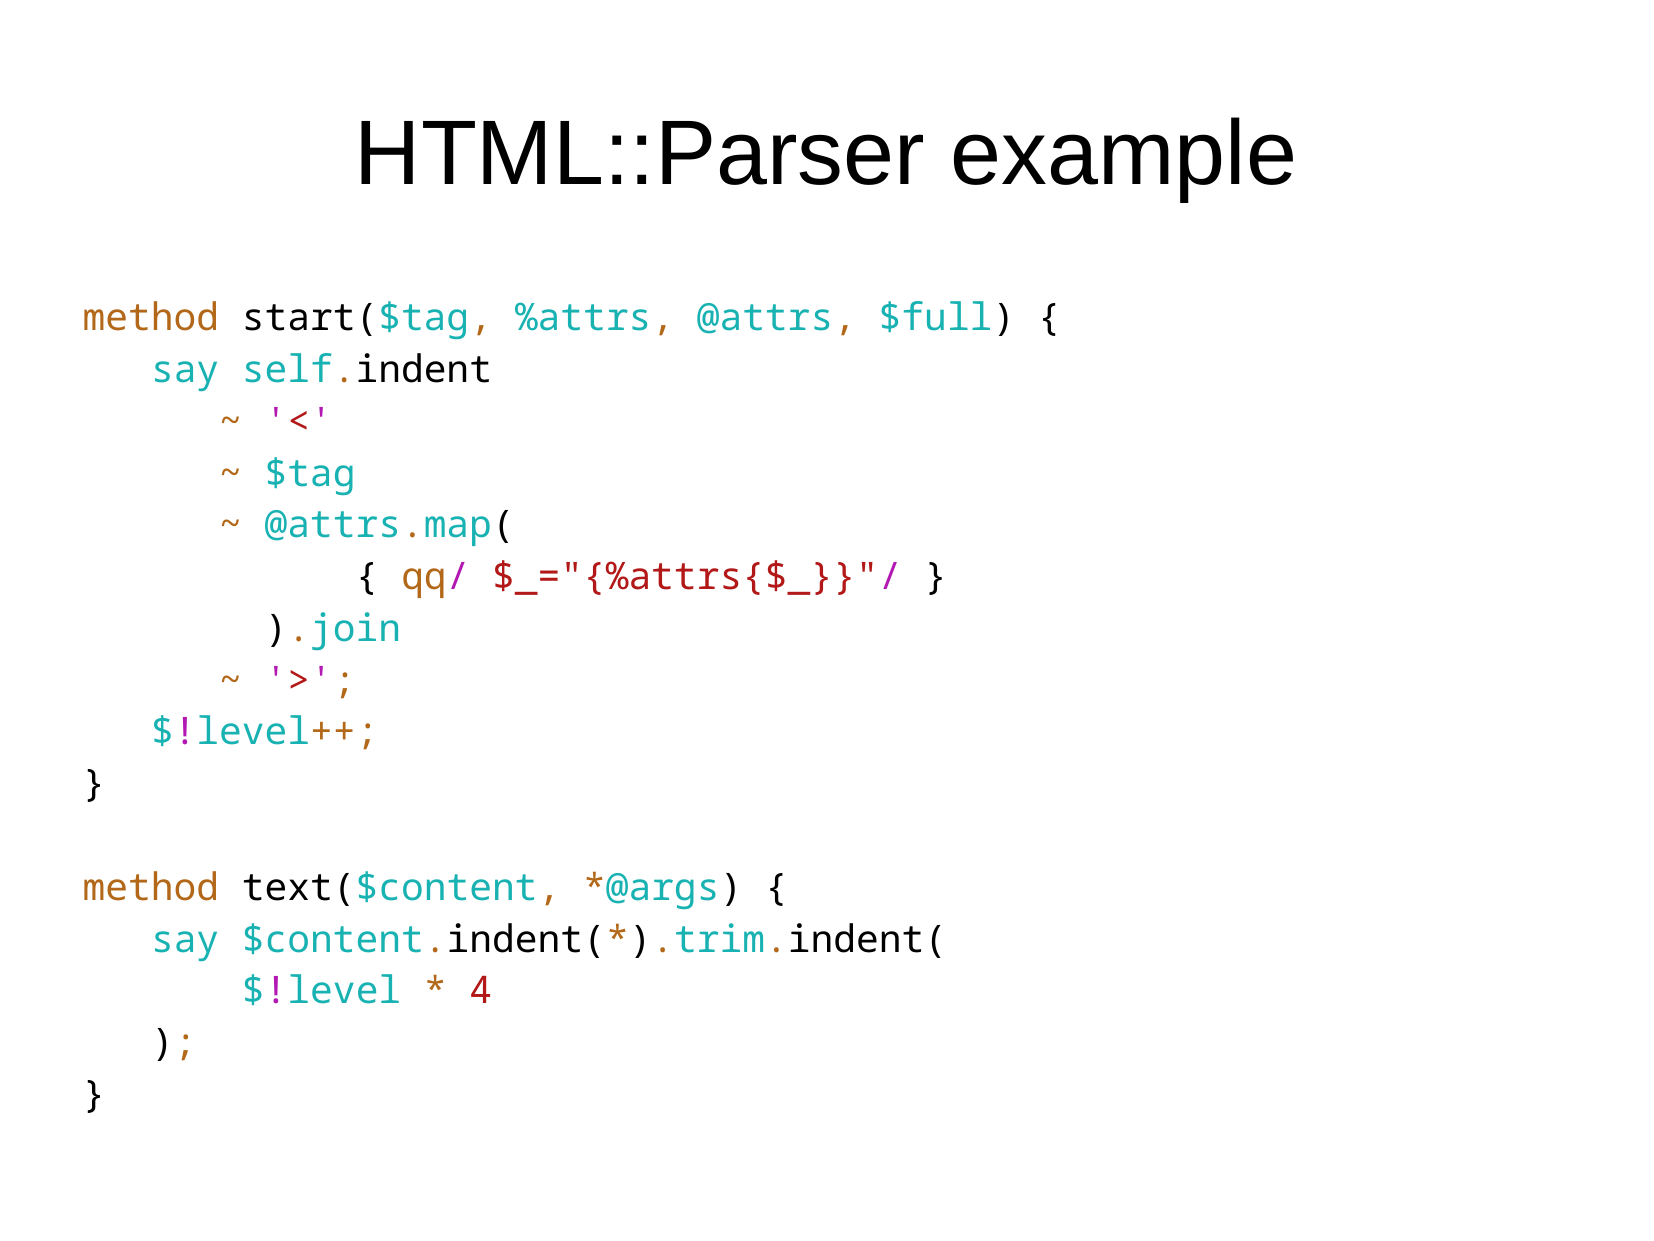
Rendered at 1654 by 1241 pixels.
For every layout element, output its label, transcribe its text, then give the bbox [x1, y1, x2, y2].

list method start($tag, %attrs, @attrs, $full) { say self.indent ~ '<' ~ $tag ~ @attrs.map( { qq/ $_="{%attrs{$_}}"/ } ).join ~ '>'; $!level++; } method text($content, *@args) { say $content.indent(*).trim.indent( $!level * 4 ); } [82, 290, 1571, 1134]
title HTML::Parser example [82, 49, 1571, 257]
